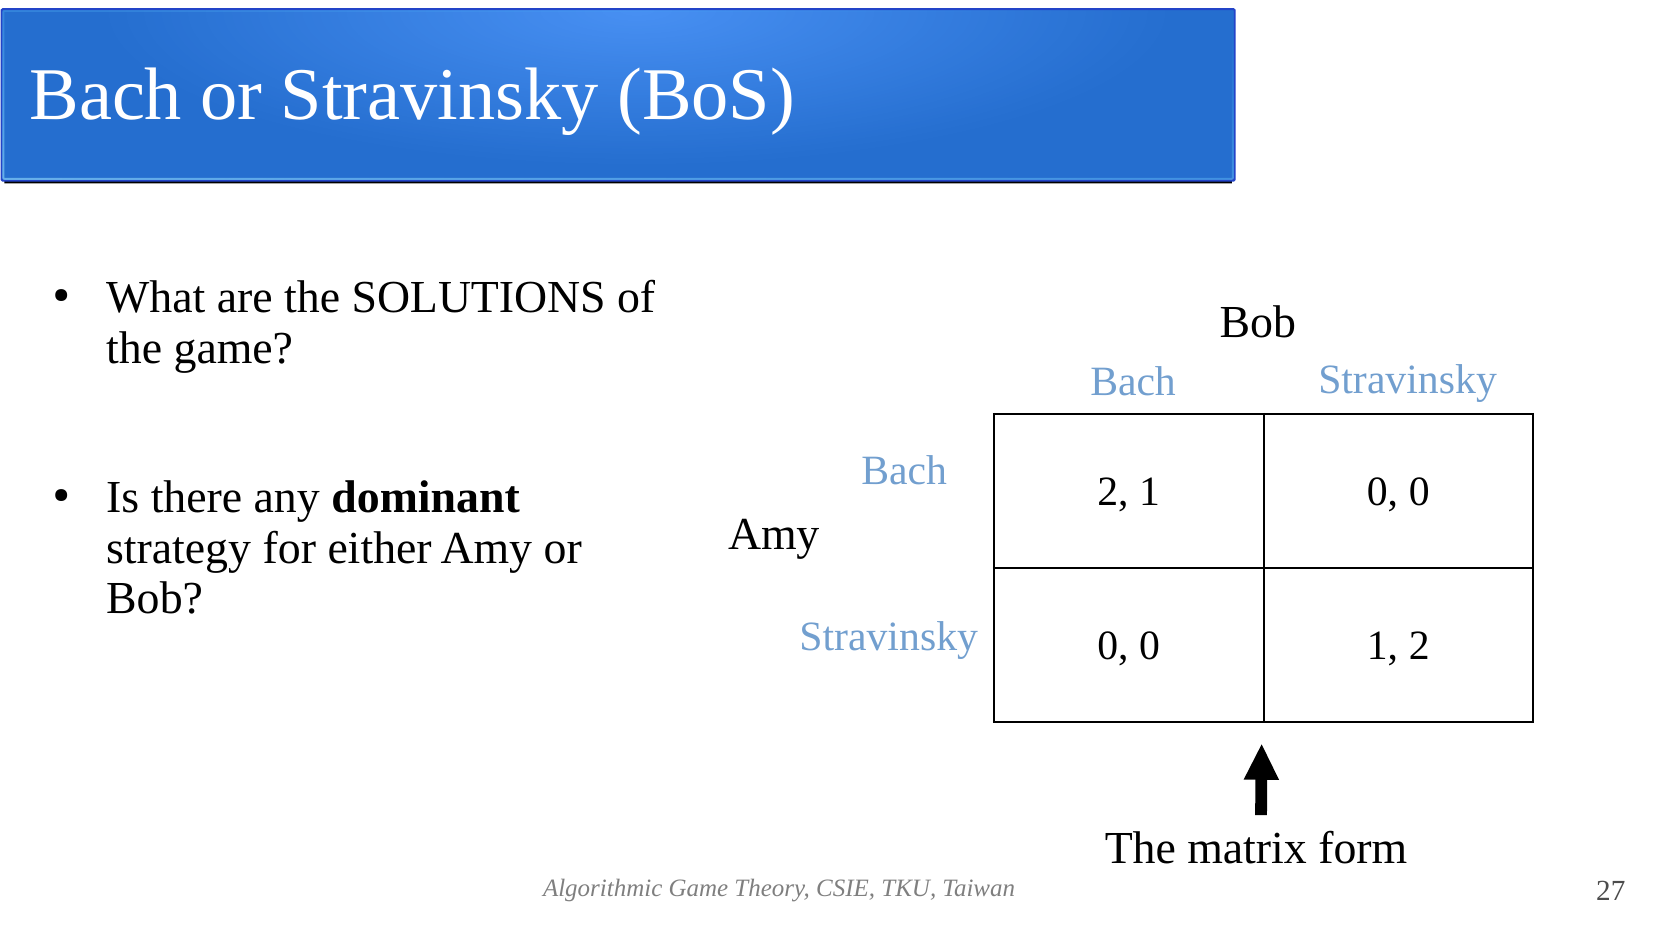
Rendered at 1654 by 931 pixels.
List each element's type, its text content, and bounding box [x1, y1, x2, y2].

text_box Bach [815, 440, 994, 506]
text_box Amy [700, 501, 848, 568]
table_header 2, 1 [995, 415, 1263, 567]
table_header 0, 0 [1265, 415, 1532, 567]
text_box Bach [1044, 350, 1223, 417]
table_cell 0, 0 [995, 569, 1263, 721]
text_box The matrix form [1089, 815, 1461, 881]
list What are the SOLUTIONS of the game? Is there any dominant strategy for either Amy or Bob? [35, 271, 673, 857]
text_box Stravinsky [784, 605, 994, 671]
text_box Stravinsky [1303, 348, 1513, 414]
table_cell 1, 2 [1265, 569, 1532, 721]
title Bach or Stravinsky (BoS) [29, 17, 1138, 172]
text_box Bob [1144, 288, 1371, 355]
